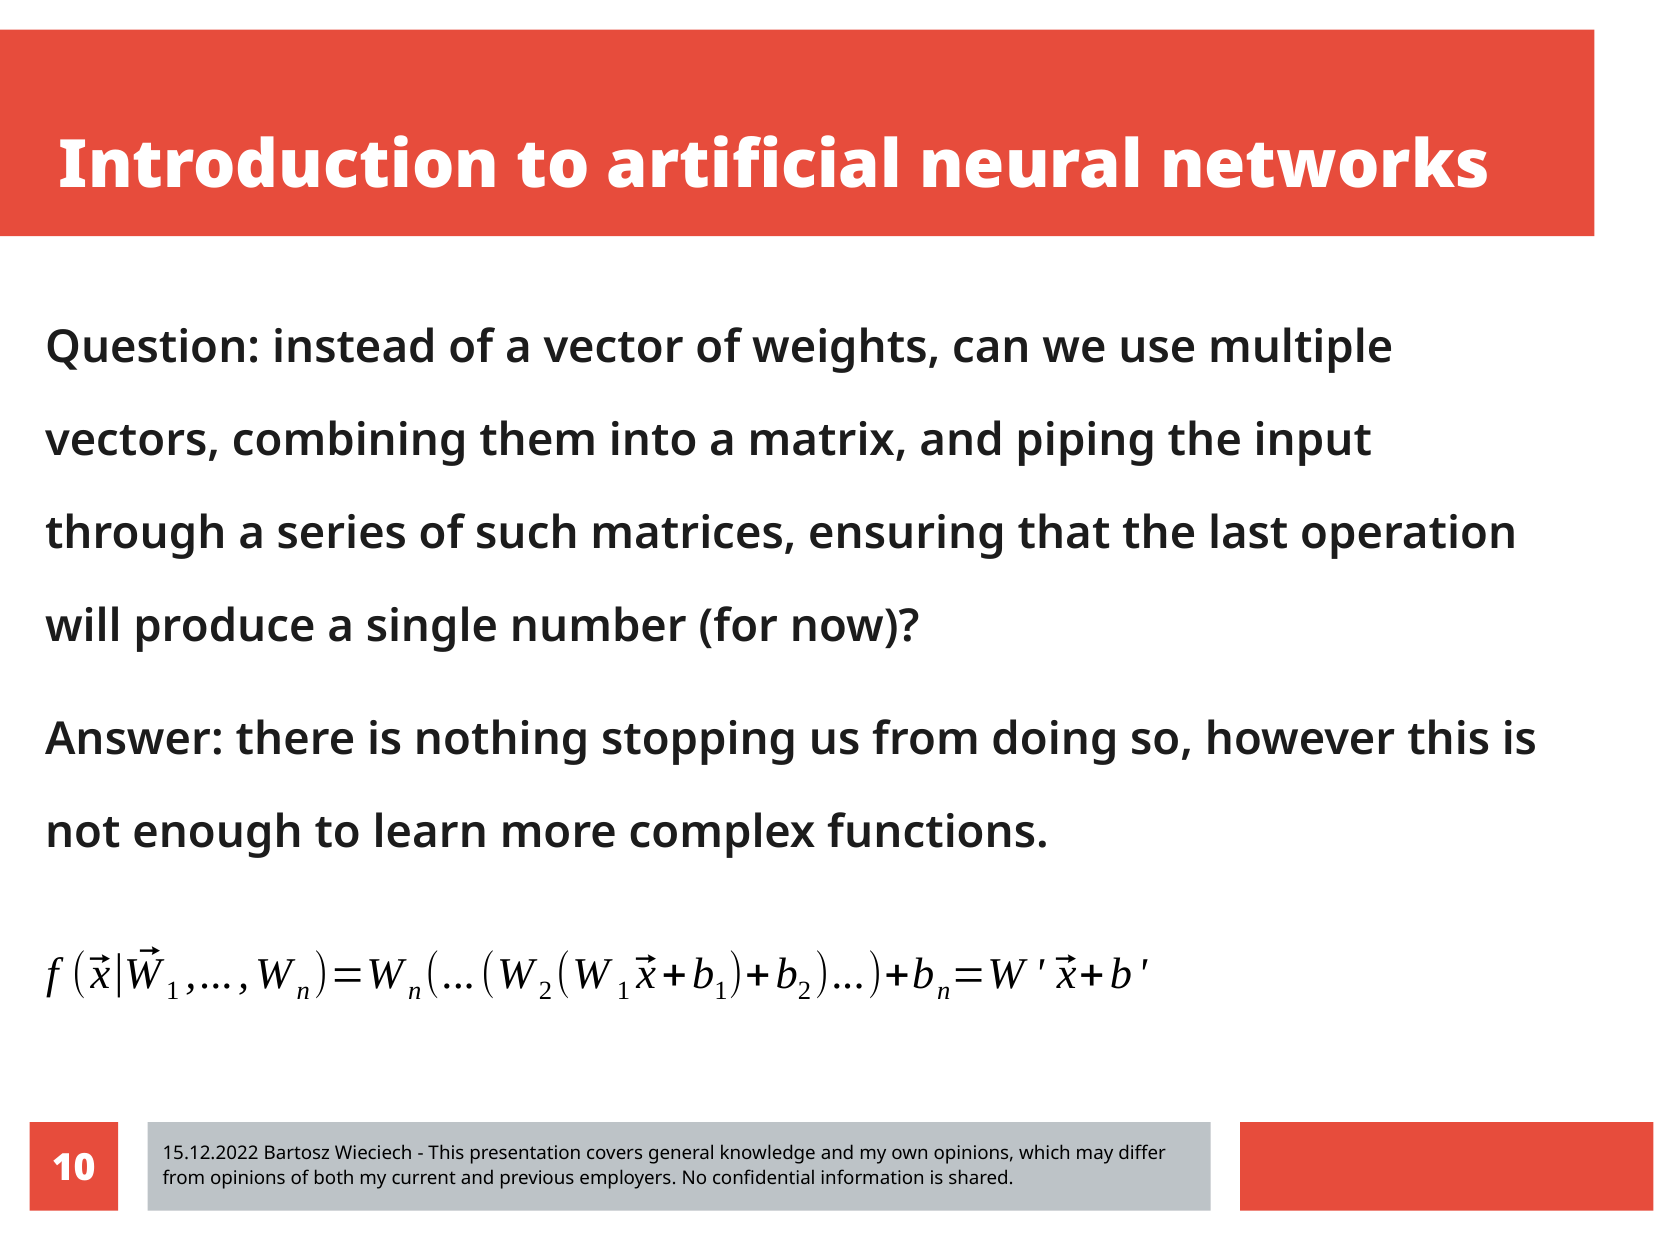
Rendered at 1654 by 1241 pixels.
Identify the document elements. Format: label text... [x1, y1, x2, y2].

list Question: instead of a vector of weights, can we use multiple vectors, combining them into a matrix, and piping the input through a series of such matrices, ensuring that the last operation will produce a single number (for now)? Answer: there is nothing stopping us from doing so, however this is not enough to learn more complex functions. [45, 282, 1551, 871]
chart [566, 690, 685, 750]
chart [35, 945, 1161, 1006]
title Introduction to artificial neural networks [59, 59, 1595, 207]
